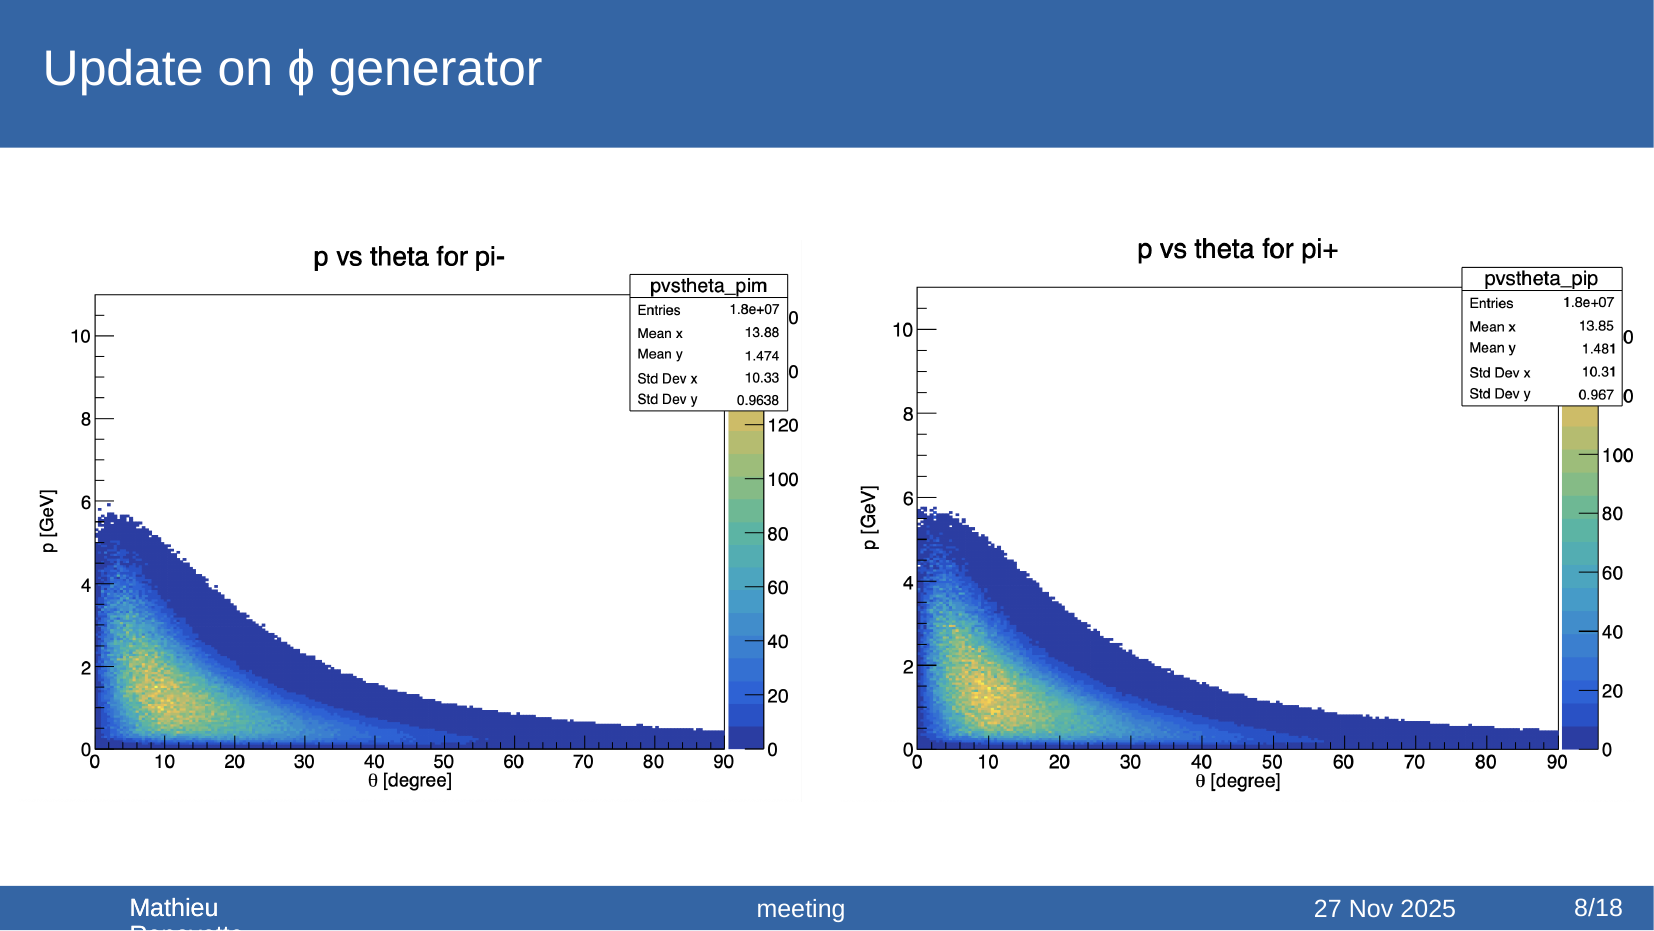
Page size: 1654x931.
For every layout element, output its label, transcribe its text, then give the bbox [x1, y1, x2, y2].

text_box Update on ɸ generator [27, 32, 886, 106]
text_box 8/18 [1559, 885, 1654, 930]
text_box [0, 885, 131, 931]
picture [18, 240, 802, 802]
text_box meeting [734, 887, 953, 931]
text_box Mathieu Ronayette [114, 885, 355, 929]
text_box 27 Nov 2025 [1299, 887, 1536, 931]
text_box [226, 885, 1654, 931]
text_box [0, 0, 1654, 148]
picture [840, 232, 1636, 802]
